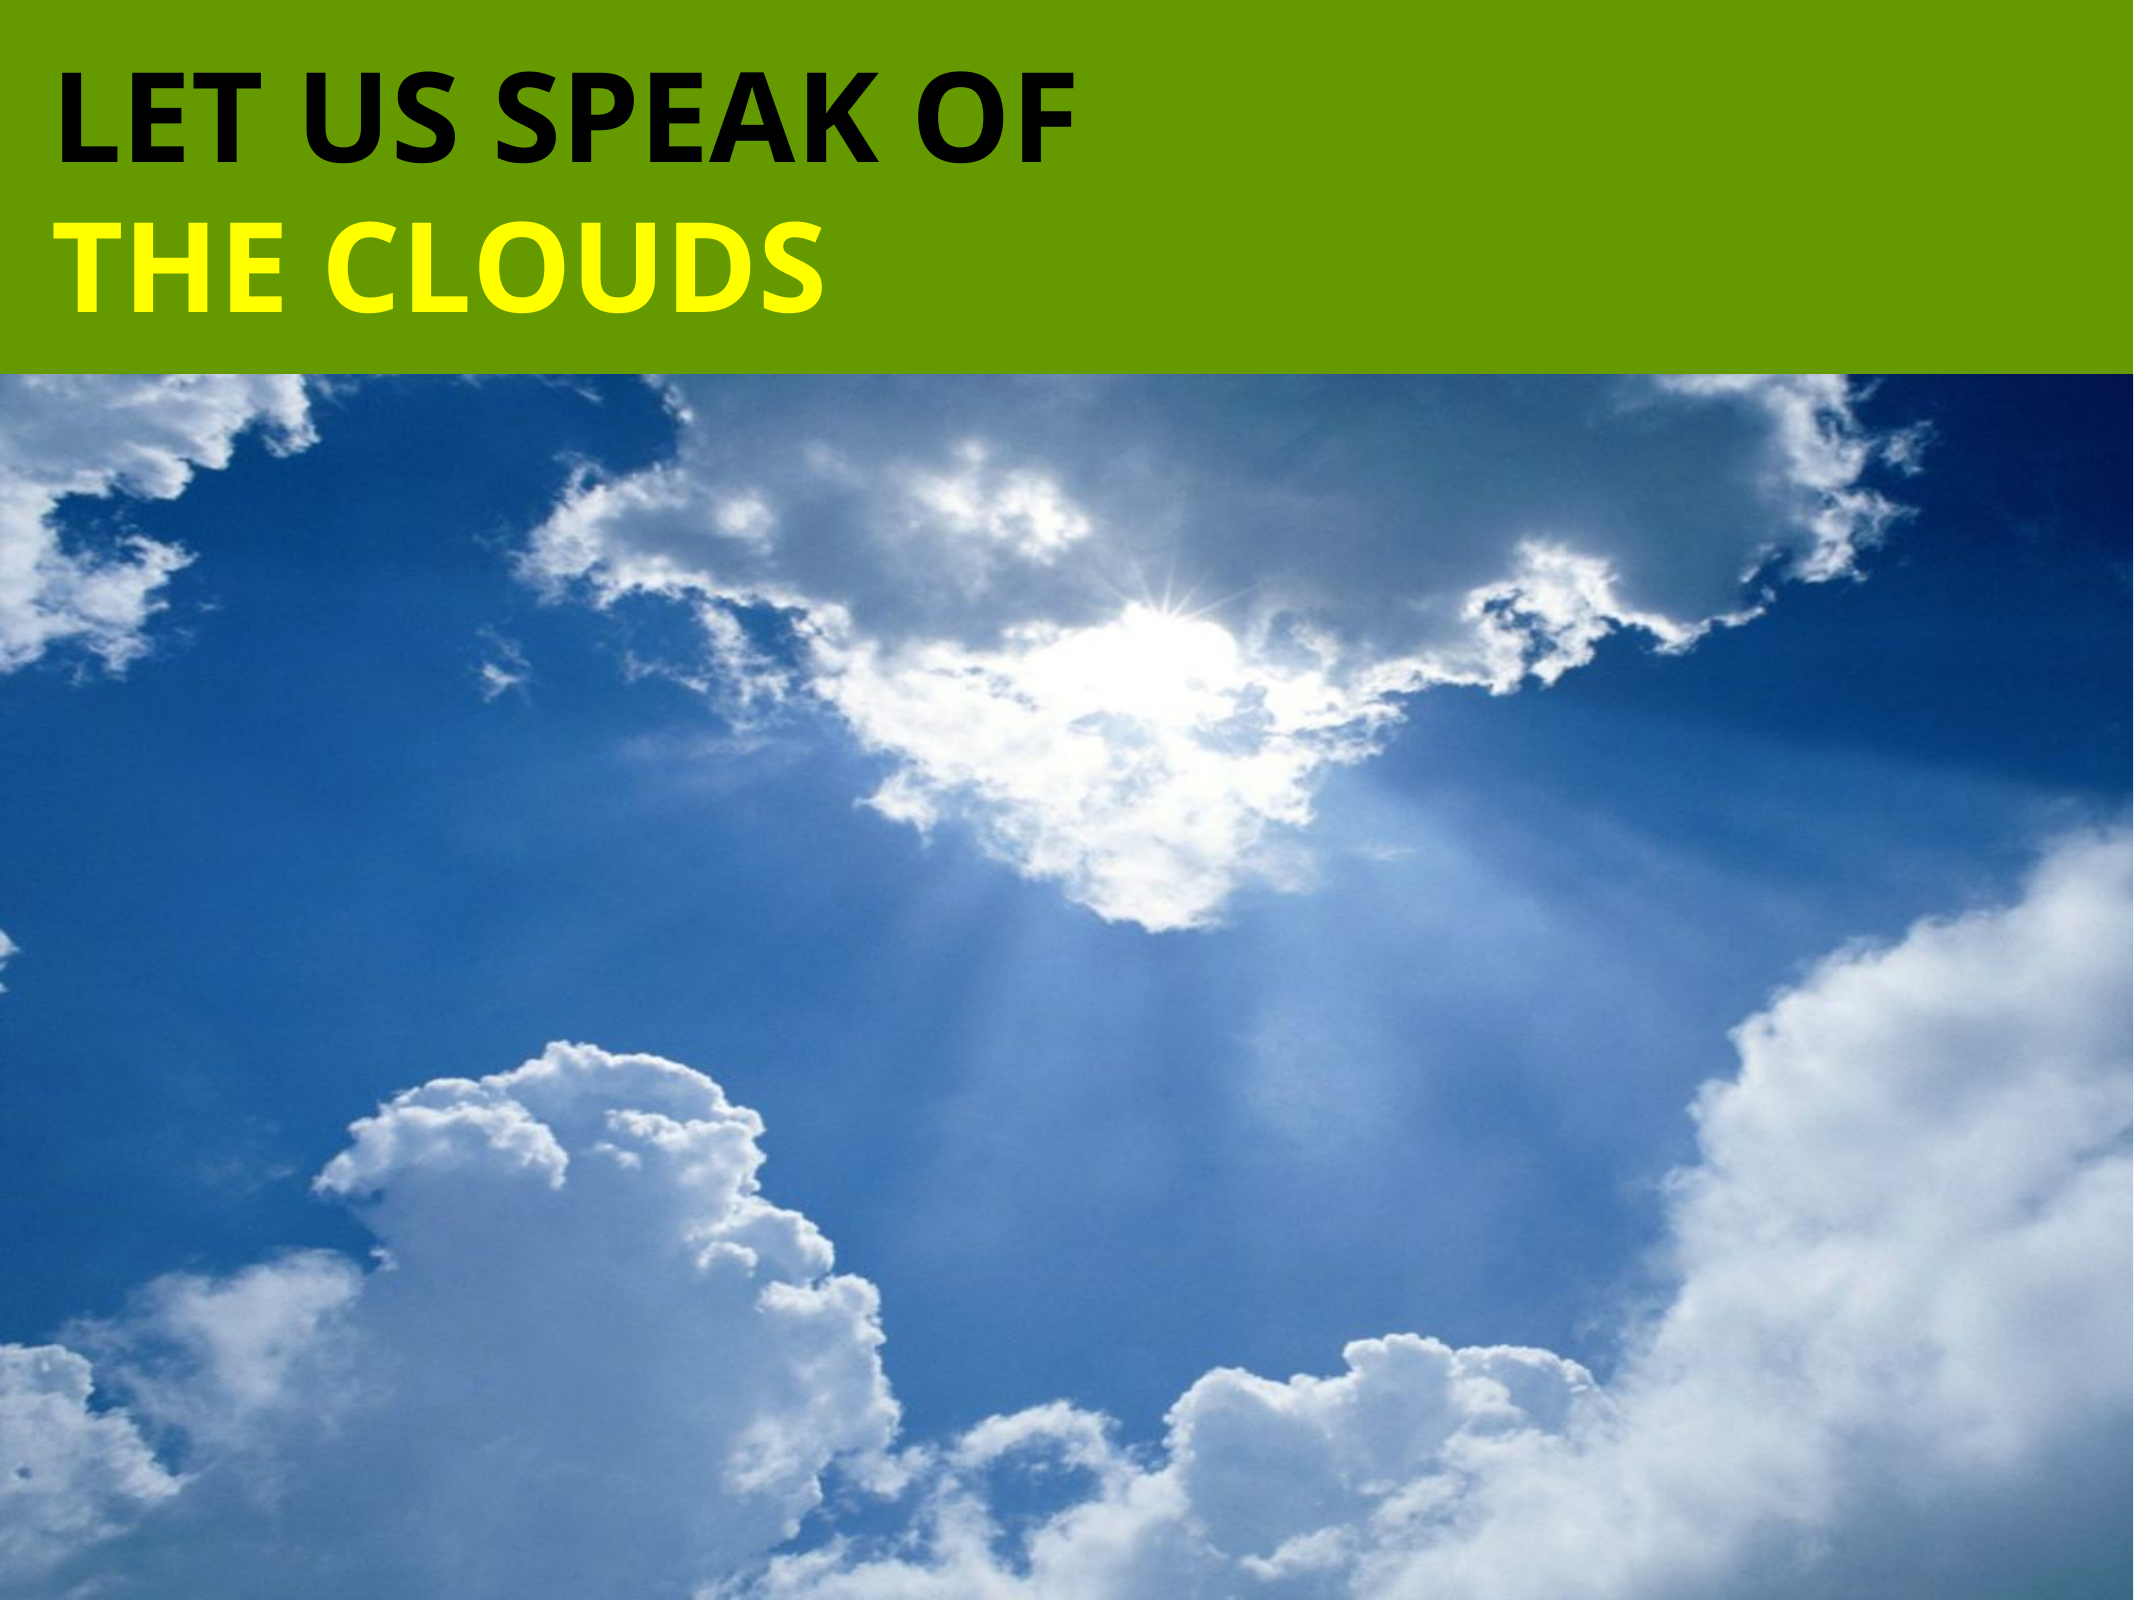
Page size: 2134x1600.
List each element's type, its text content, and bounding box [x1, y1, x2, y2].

picture [0, 374, 2134, 1600]
text_box LET US SPEAK OF THE CLOUDS [41, 37, 2063, 374]
